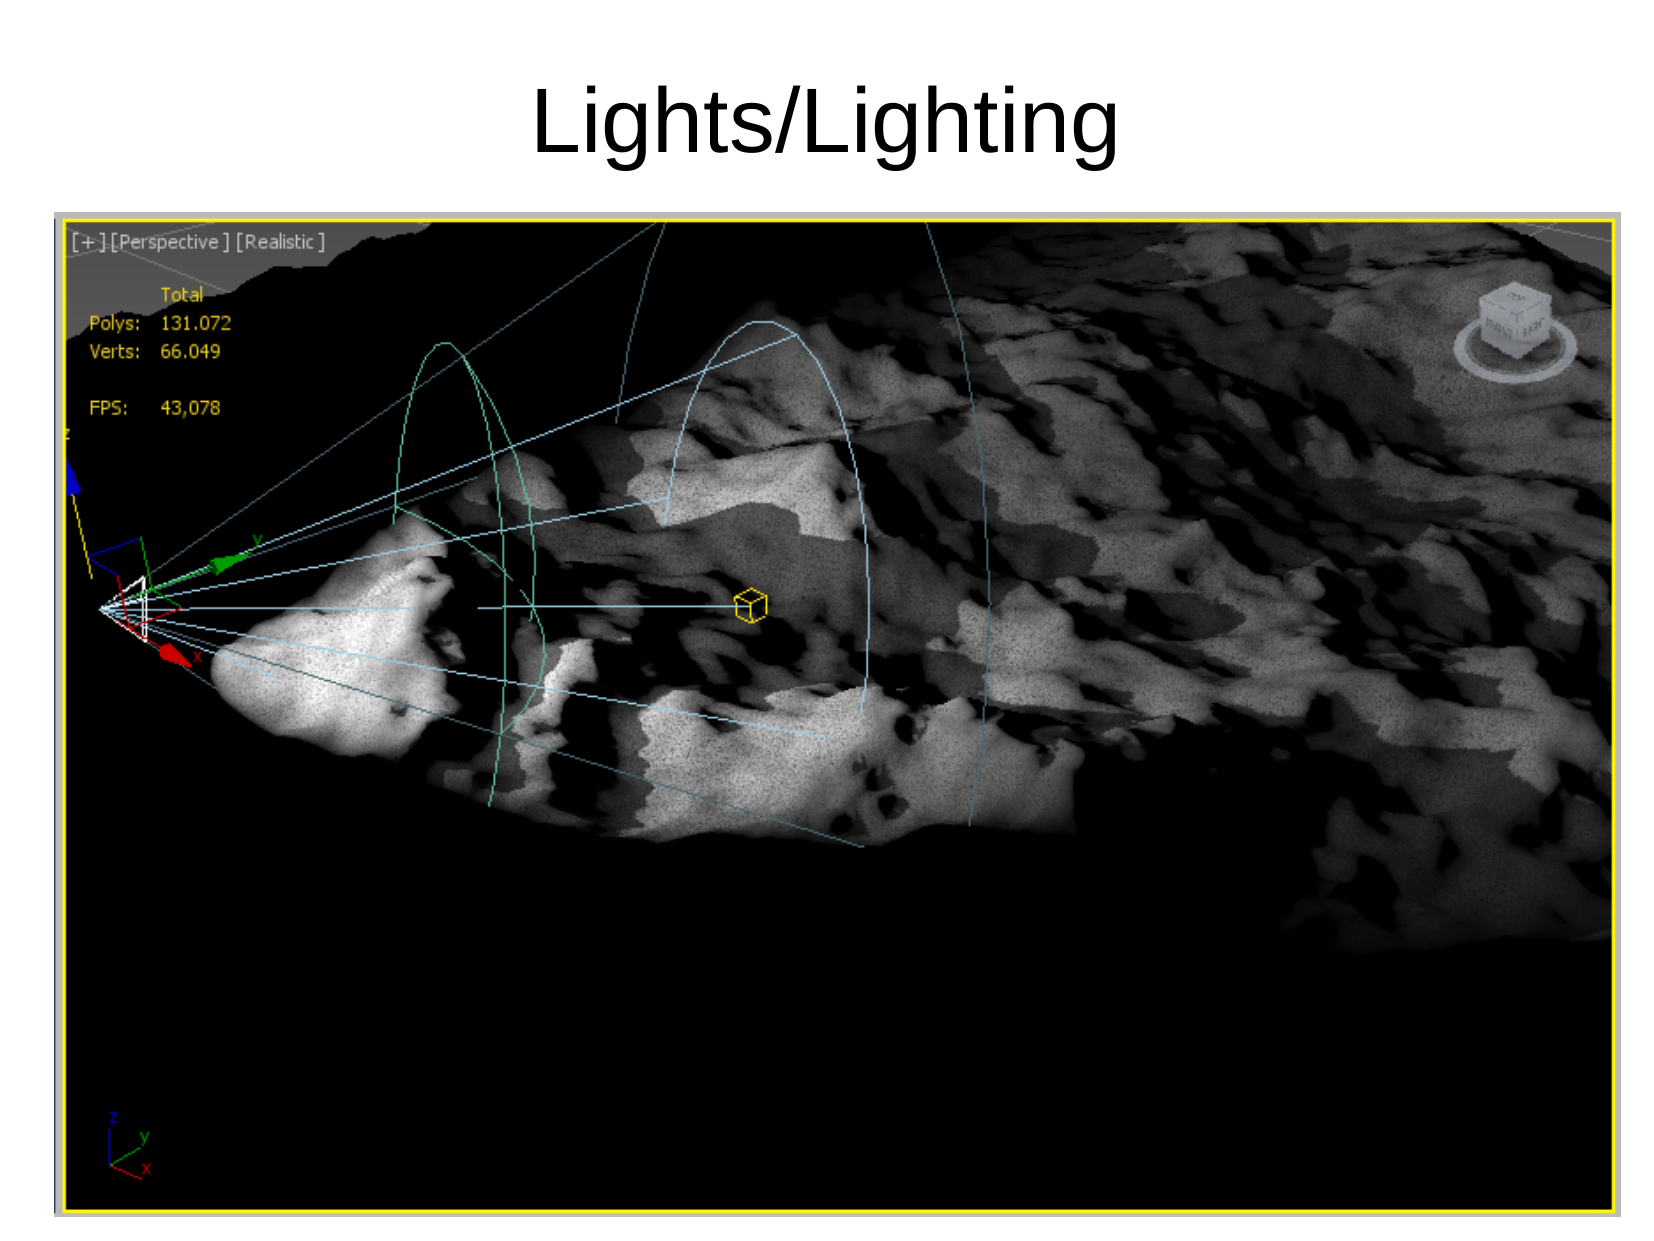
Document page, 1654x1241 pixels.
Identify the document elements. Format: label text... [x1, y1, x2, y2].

picture [54, 212, 1621, 1217]
title Lights/Lighting [82, 17, 1571, 212]
